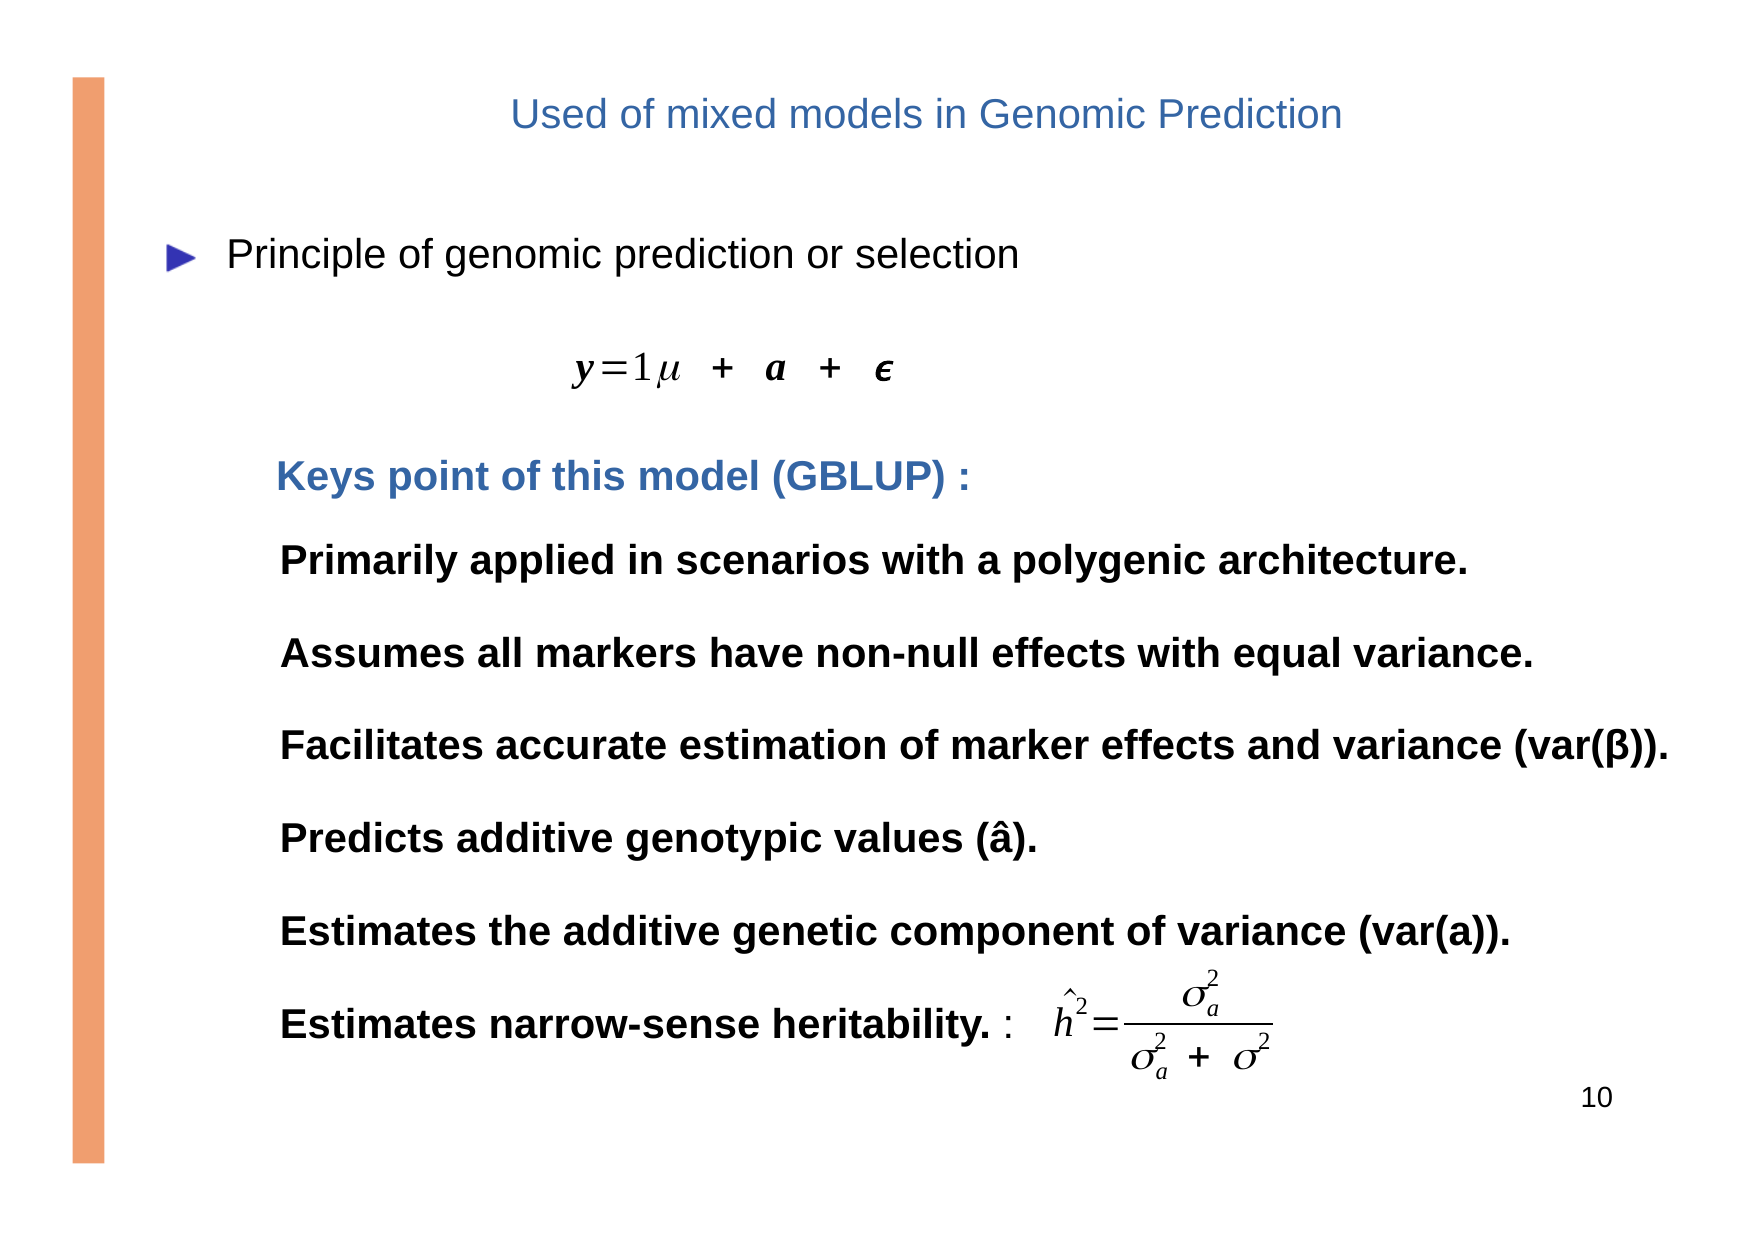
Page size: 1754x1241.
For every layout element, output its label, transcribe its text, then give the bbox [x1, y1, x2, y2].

text_box Used of mixed models in Genomic Prediction [495, 83, 1384, 146]
text_box Primarily applied in scenarios with a polygenic architecture. Assumes all markers have non-null effects with equal variance. Facilitates accurate estimation of marker effects and variance (var(β)). Predicts additive genotypic values (â). Estimates the additive genetic component of variance (var(a)). Estimates narrow-sense heritability. : [219, 528, 1695, 1102]
chart [569, 342, 894, 391]
text_box Keys point of this model (GBLUP) : [261, 445, 1050, 507]
picture [154, 213, 212, 289]
chart [1053, 963, 1276, 1085]
text_box [72, 77, 105, 1164]
text_box Principle of genomic prediction or selection [212, 222, 1263, 289]
